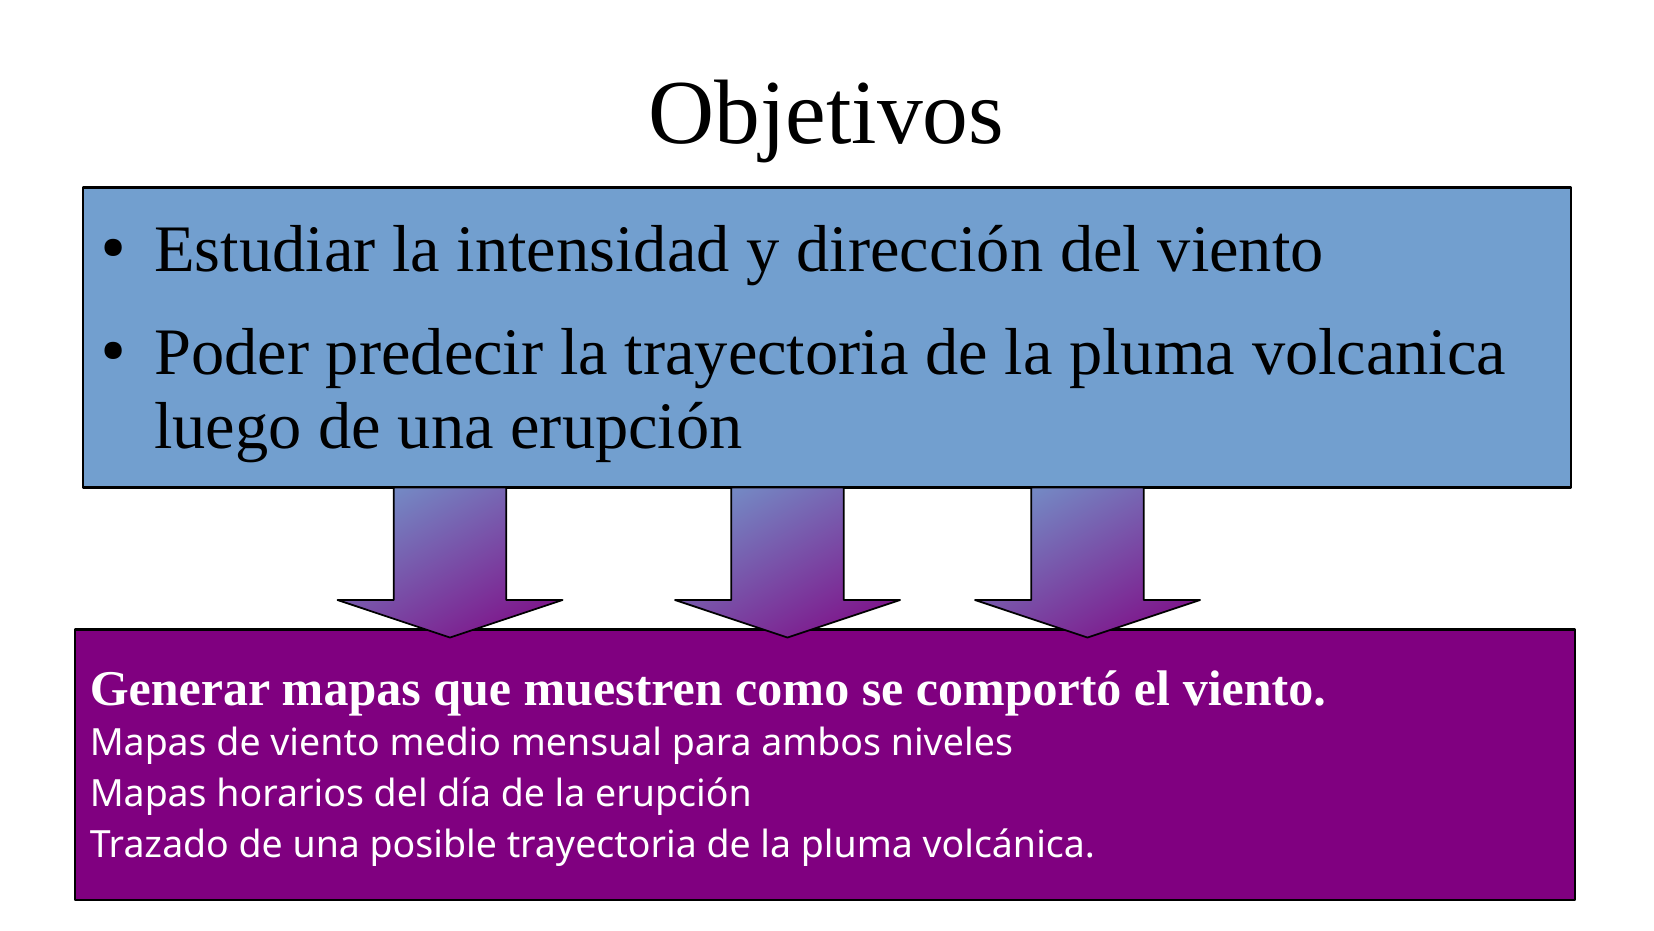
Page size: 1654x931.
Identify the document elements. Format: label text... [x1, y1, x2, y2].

title Objetivos [82, 37, 1571, 186]
text_box [337, 487, 563, 638]
text_box [675, 487, 901, 638]
text_box Generar mapas que muestren como se comportó el viento. Mapas de viento medio mensual para ambos niveles Mapas horarios del día de la erupción Trazado de una posible trayectoria de la pluma volcánica. [75, 629, 1576, 901]
list Estudiar la intensidad y dirección del viento Poder predecir la trayectoria de la pluma volcanica luego de una erupción [82, 187, 1571, 488]
text_box [975, 487, 1201, 638]
